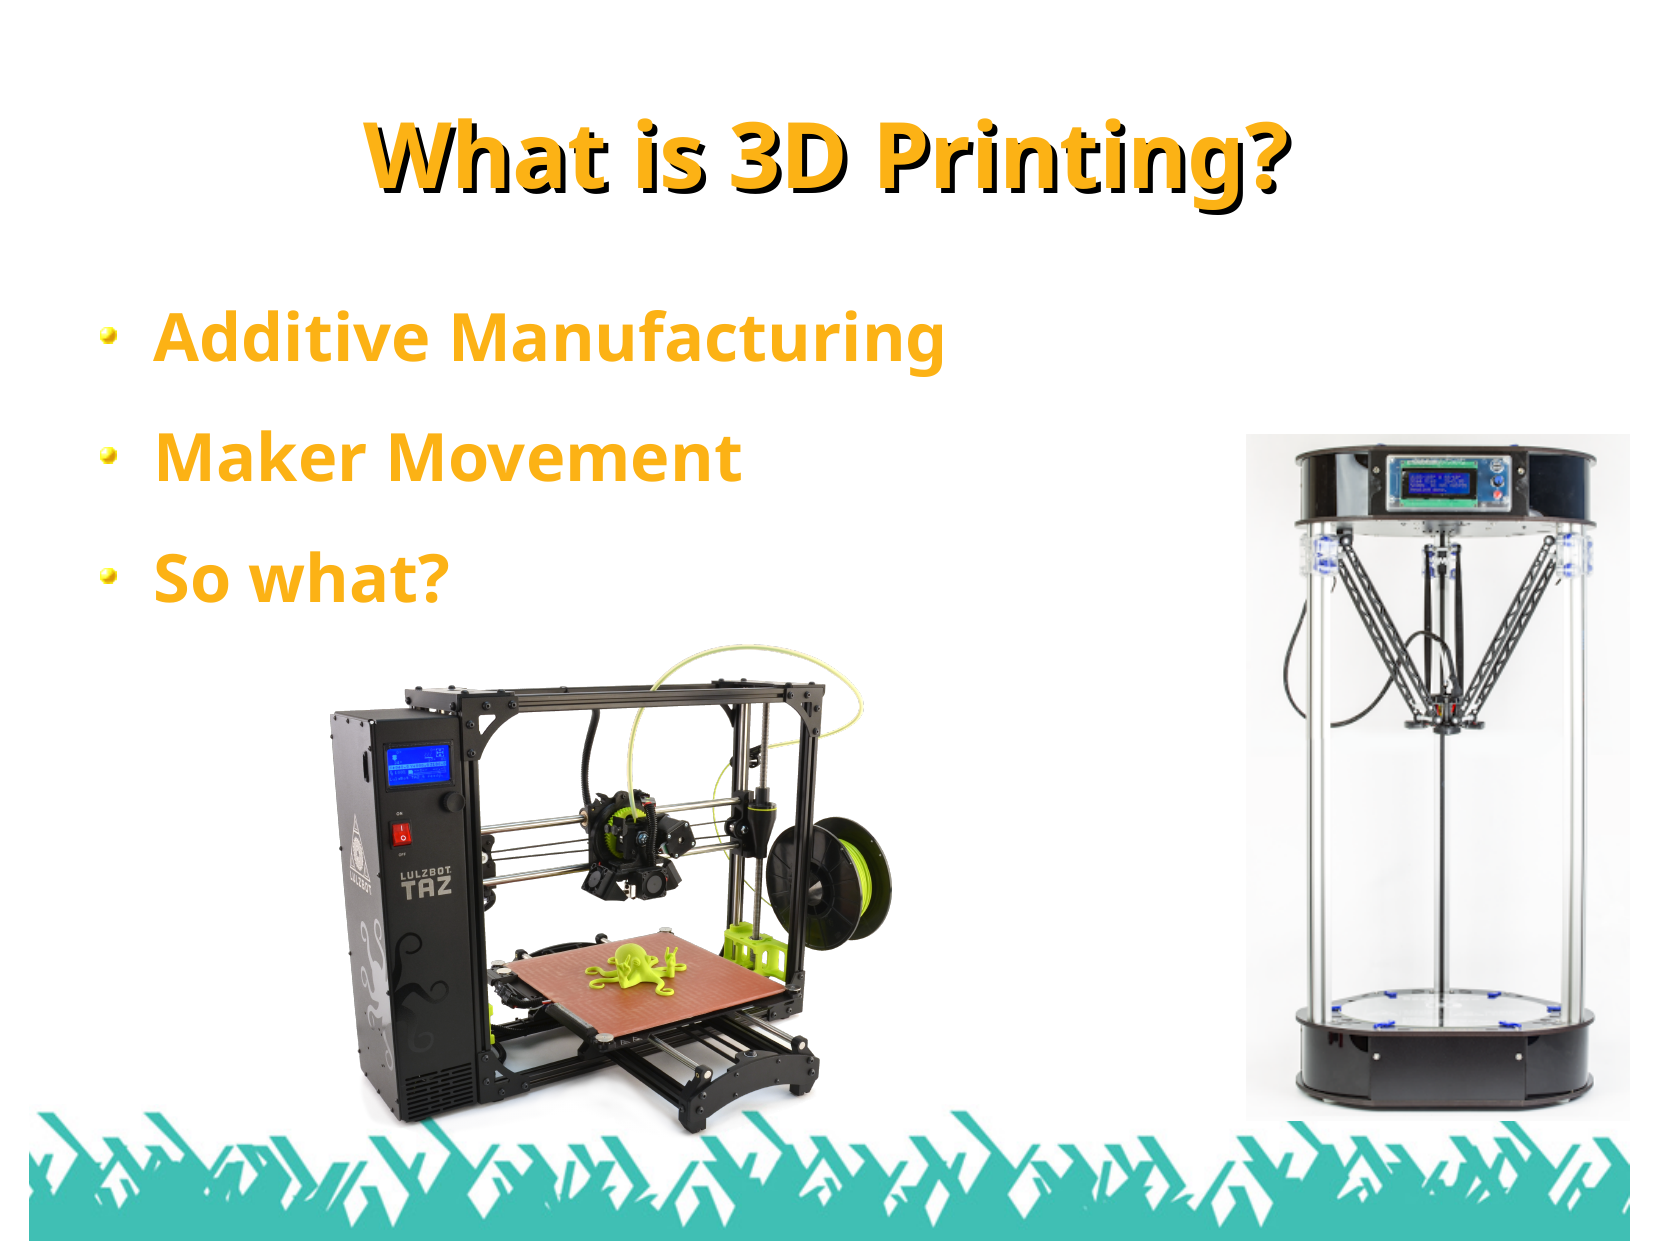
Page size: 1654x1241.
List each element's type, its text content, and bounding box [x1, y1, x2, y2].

list Additive Manufacturing Maker Movement So what? [82, 290, 1571, 1010]
title What is 3D Printing? [82, 49, 1571, 257]
picture [29, 434, 1630, 1241]
